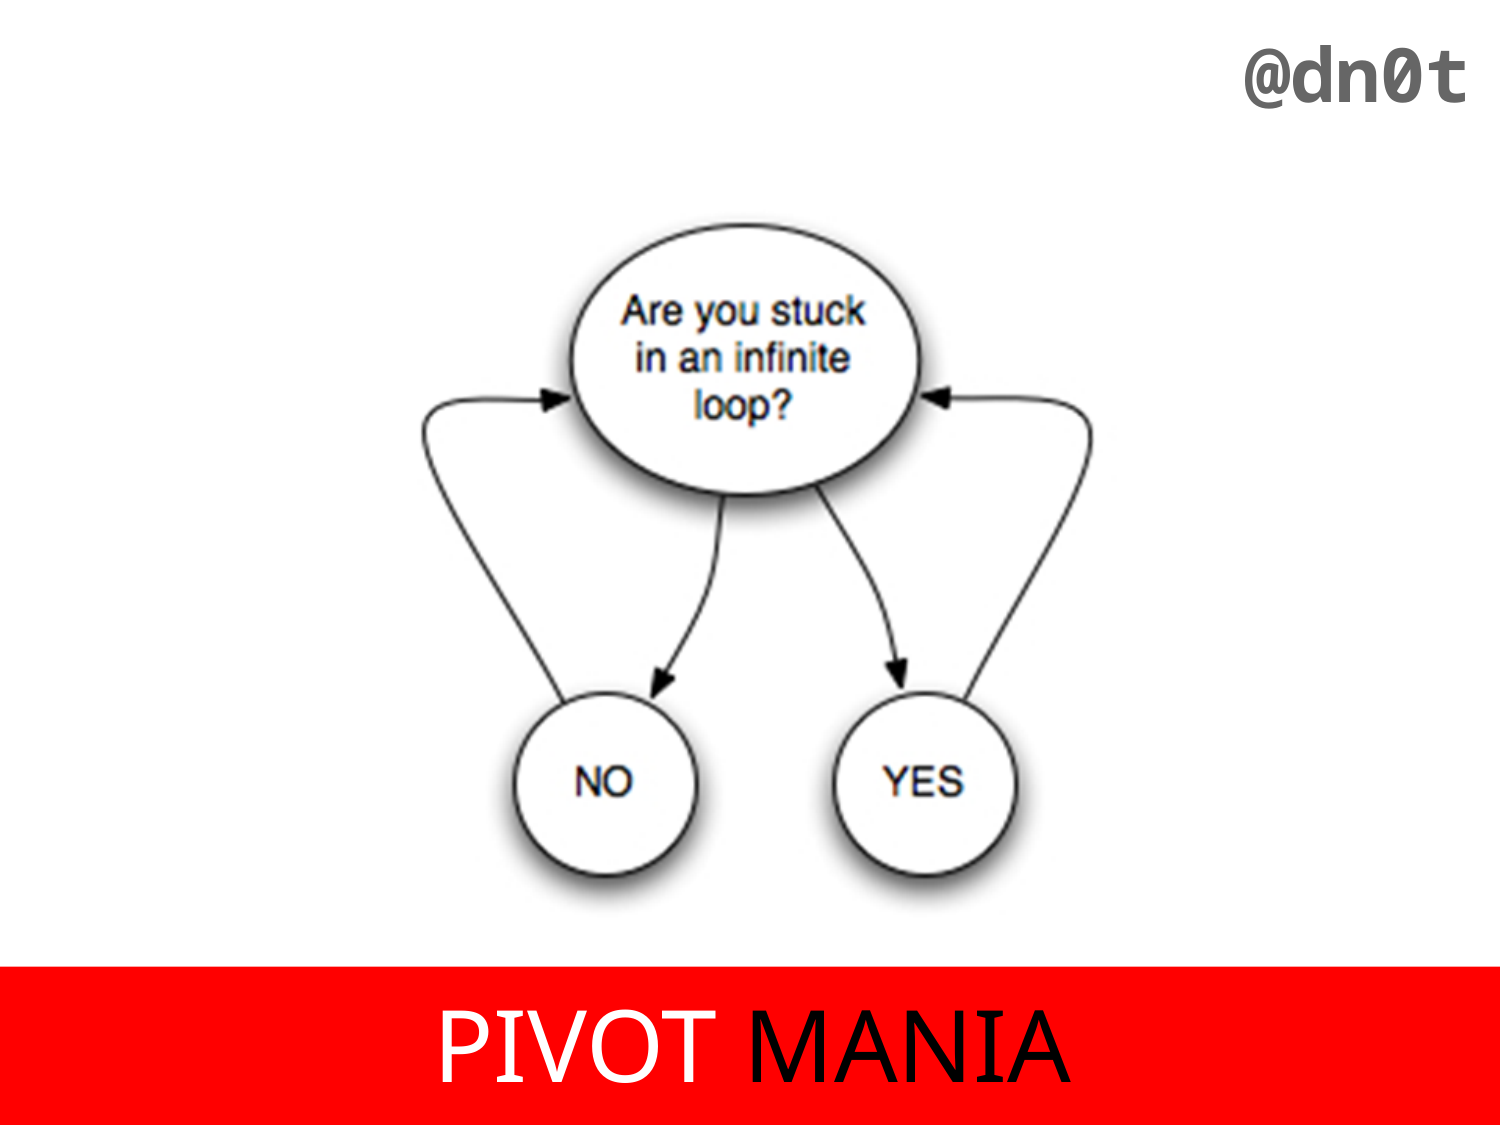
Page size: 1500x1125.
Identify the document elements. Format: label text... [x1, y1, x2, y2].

picture [362, 187, 1146, 938]
list PIVOT MANIA [28, 974, 1478, 1111]
